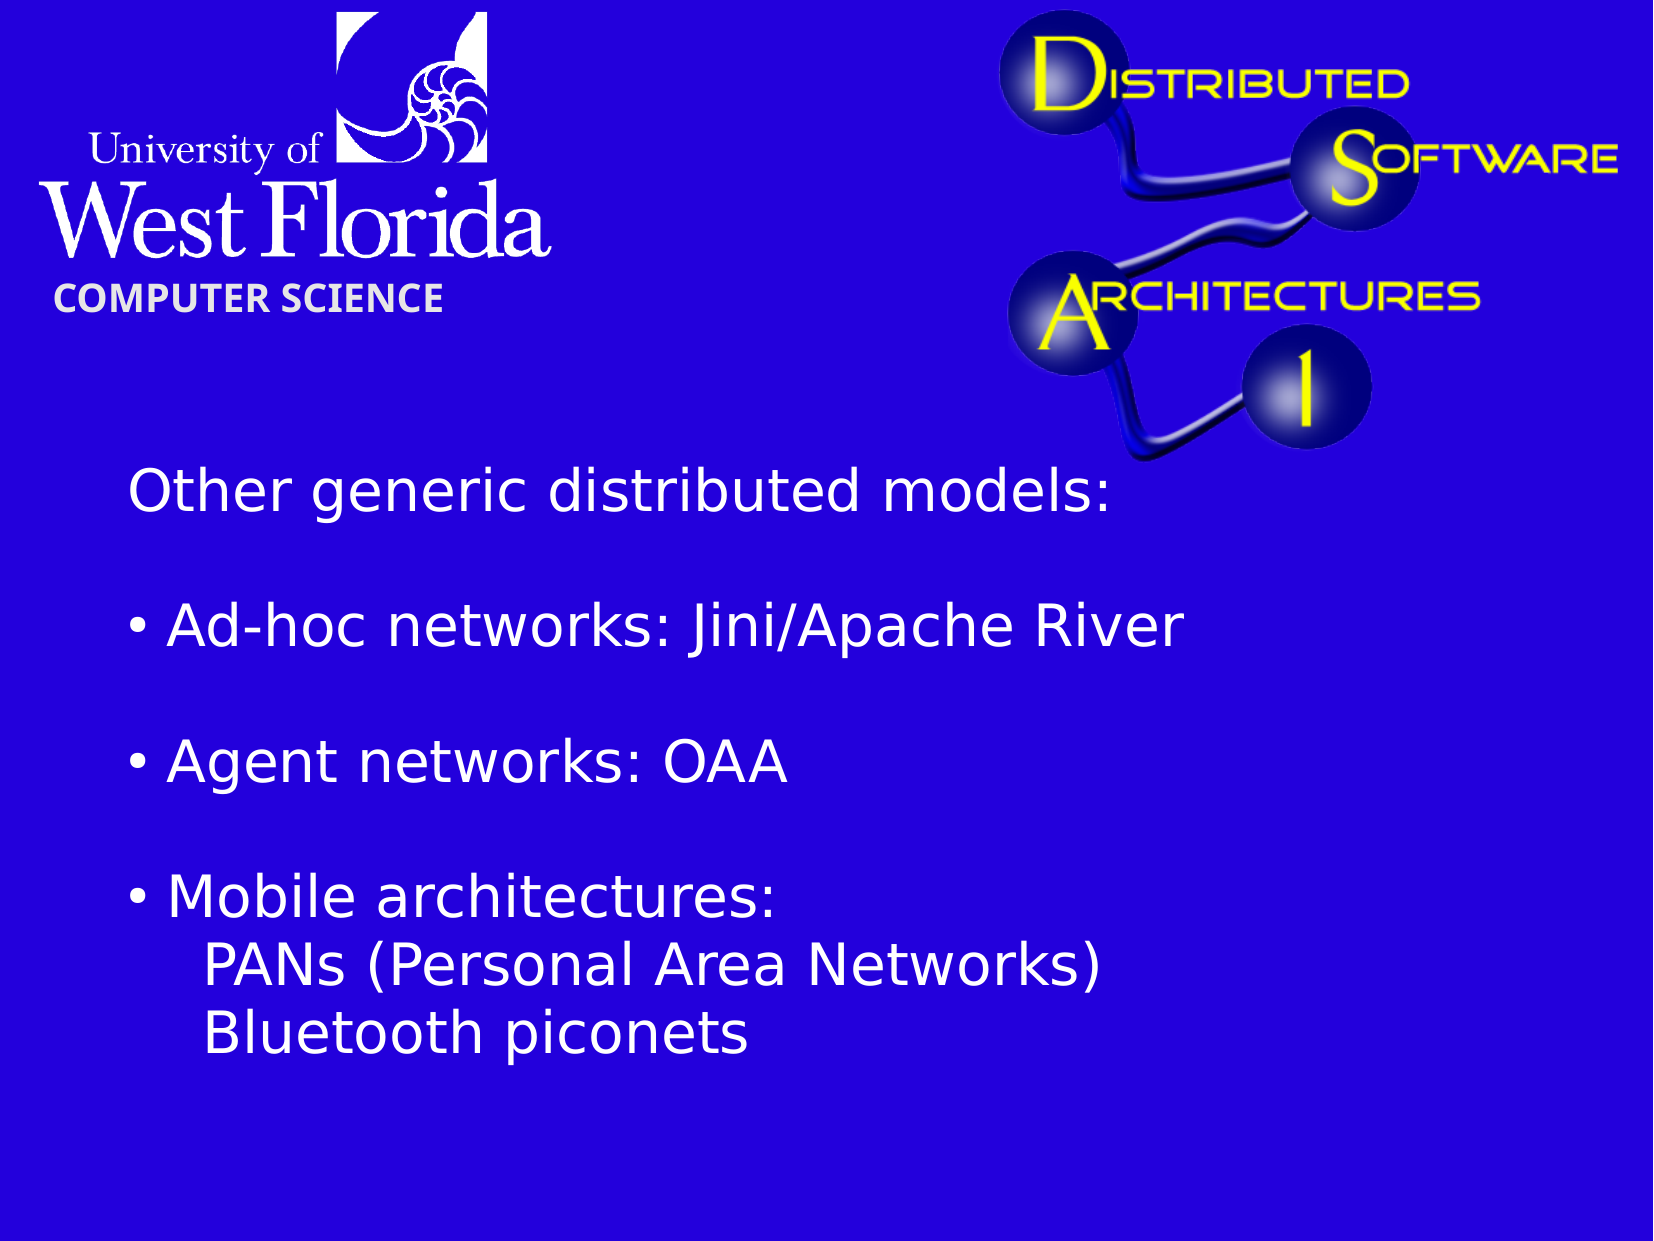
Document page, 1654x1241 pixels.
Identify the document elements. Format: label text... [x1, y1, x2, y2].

picture [910, 0, 1653, 506]
text_box Other generic distributed models: Ad-hoc networks: Jini/Apache River Agent networks: OAA Mobile architectures: PANs (Personal Area Networks) Bluetooth piconets [112, 450, 1613, 1075]
picture [37, 0, 559, 262]
text_box COMPUTER SCIENCE [37, 262, 563, 334]
